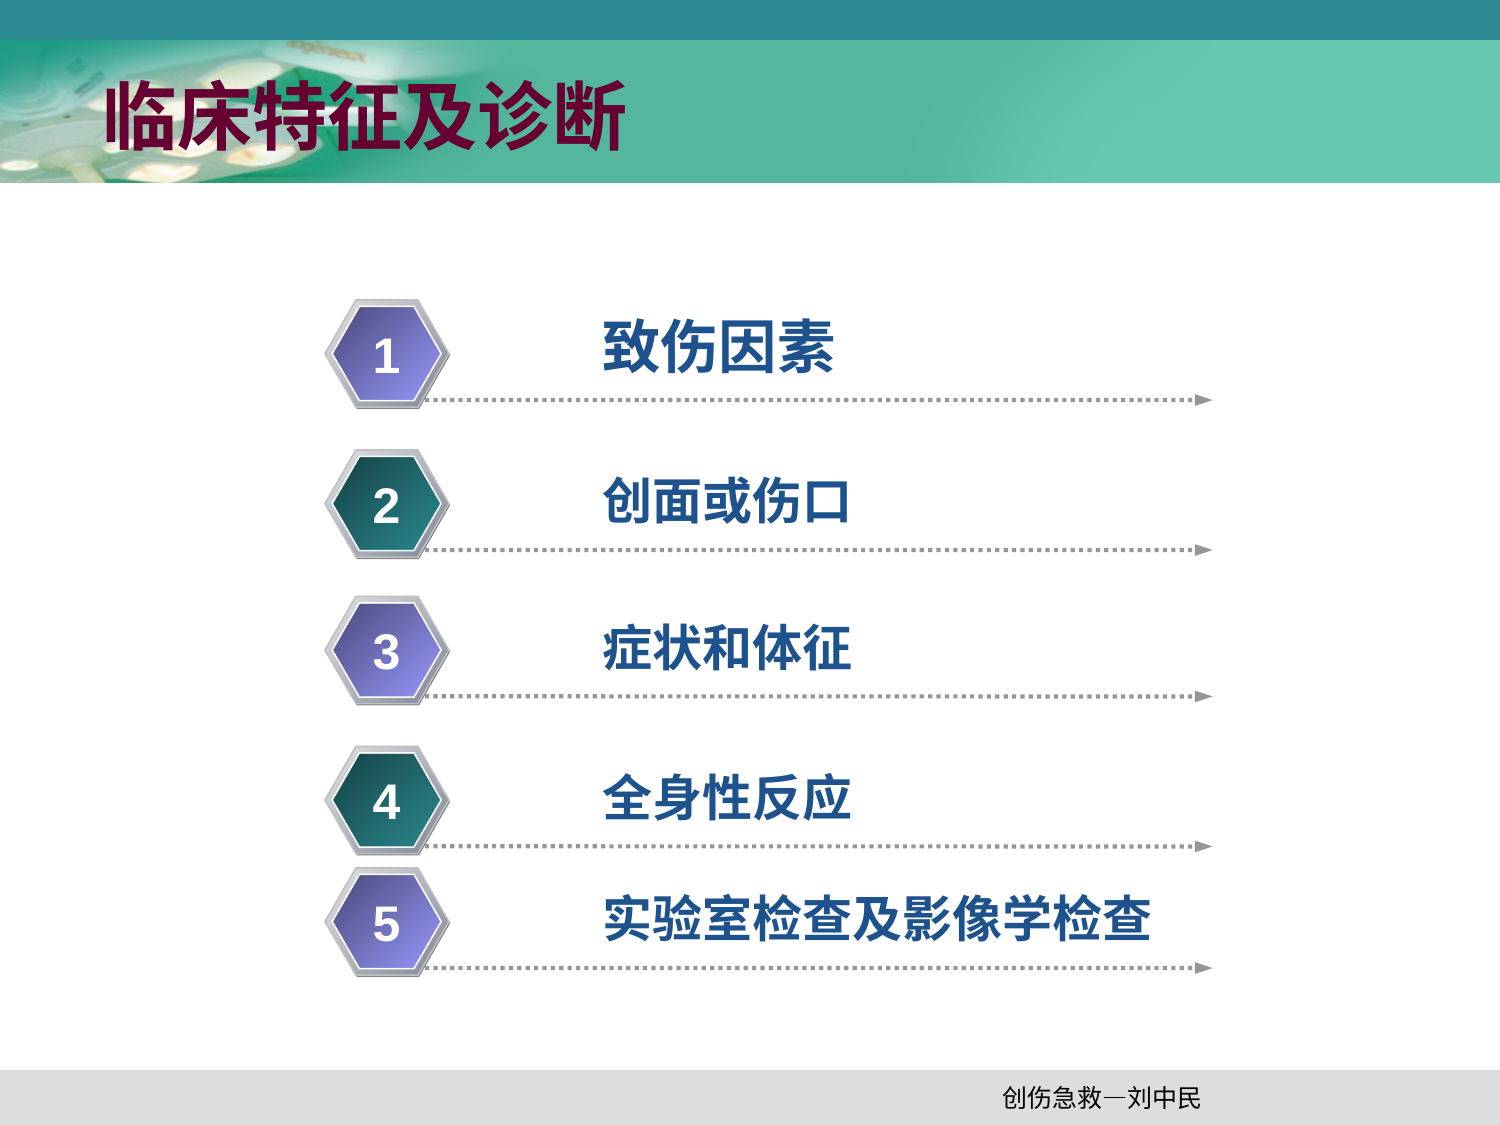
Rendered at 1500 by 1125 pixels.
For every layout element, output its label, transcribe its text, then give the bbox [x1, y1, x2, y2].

text_box 创面或伤口 [587, 462, 911, 538]
text_box [324, 746, 451, 856]
text_box 1 [357, 316, 416, 392]
text_box 2 [357, 466, 416, 542]
text_box 全身性反应 [587, 758, 911, 834]
text_box 症状和体征 [587, 608, 897, 684]
text_box 致伤因素 [587, 303, 880, 389]
text_box [324, 450, 451, 560]
text_box [324, 867, 451, 978]
text_box 创伤急救—刘中民 [987, 1074, 1463, 1125]
text_box [324, 299, 451, 410]
text_box 实验室检查及影像学检查 [587, 880, 1199, 956]
text_box 3 [357, 612, 416, 688]
text_box 4 [357, 762, 416, 838]
title 临床特征及诊断 [87, 62, 1338, 155]
text_box 5 [357, 884, 416, 960]
text_box [324, 596, 451, 706]
